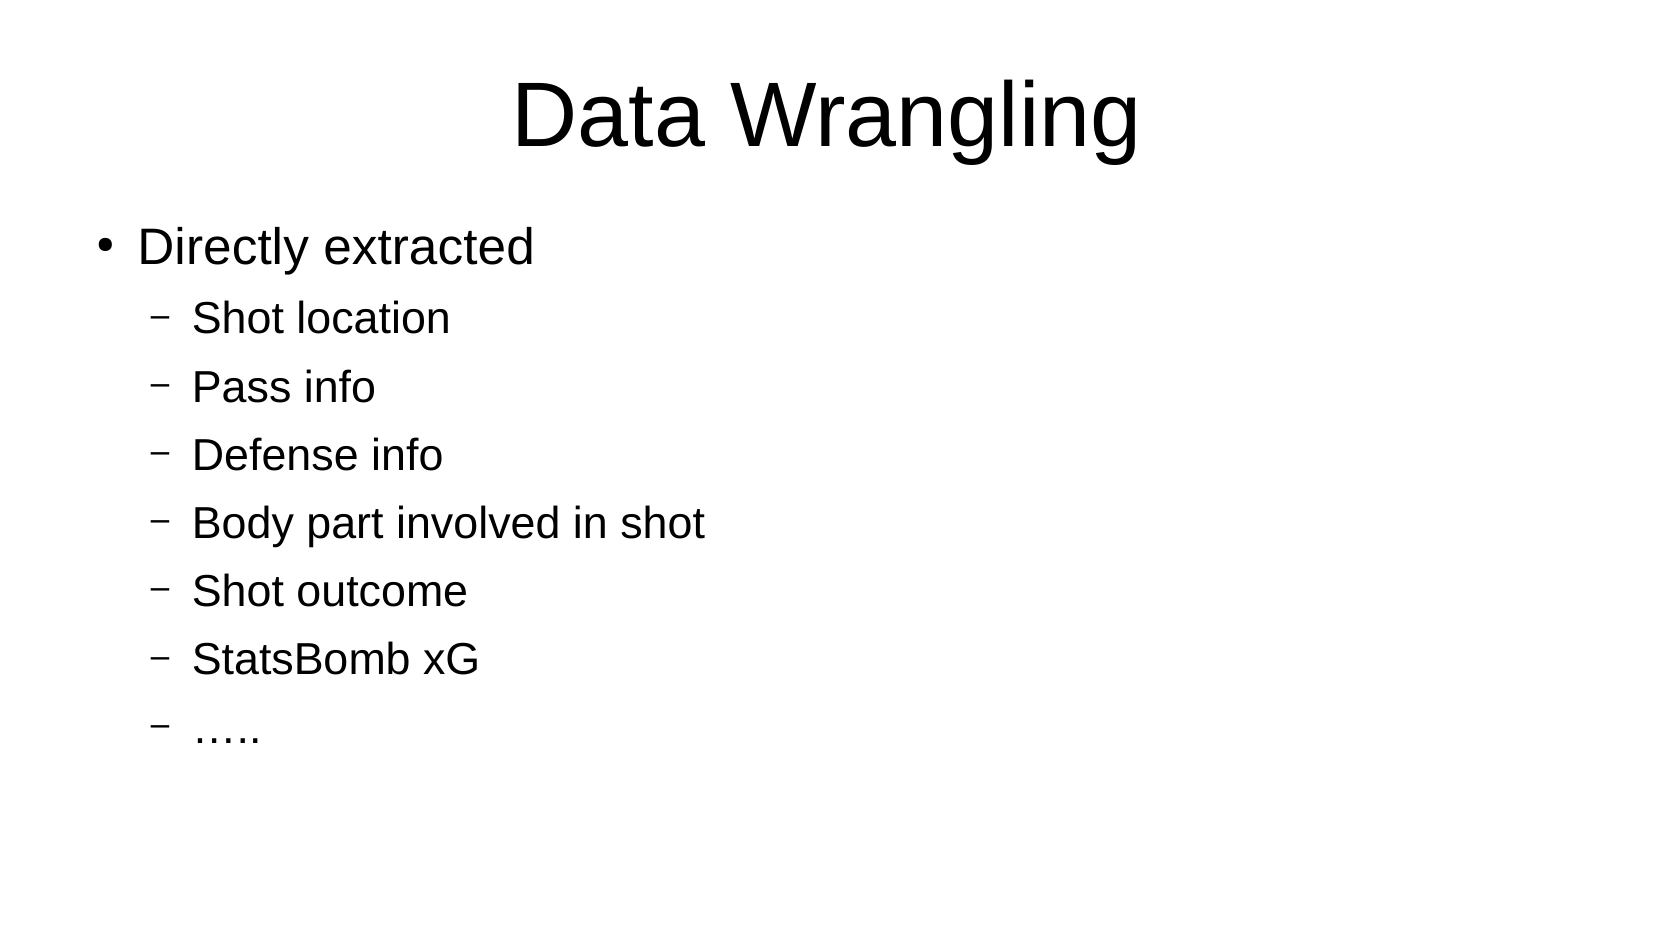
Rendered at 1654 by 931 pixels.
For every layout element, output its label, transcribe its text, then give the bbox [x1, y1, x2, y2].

list Directly extracted Shot location Pass info Defense info Body part involved in shot Shot outcome StatsBomb xG ….. [82, 217, 1571, 758]
title Data Wrangling [82, 37, 1571, 193]
